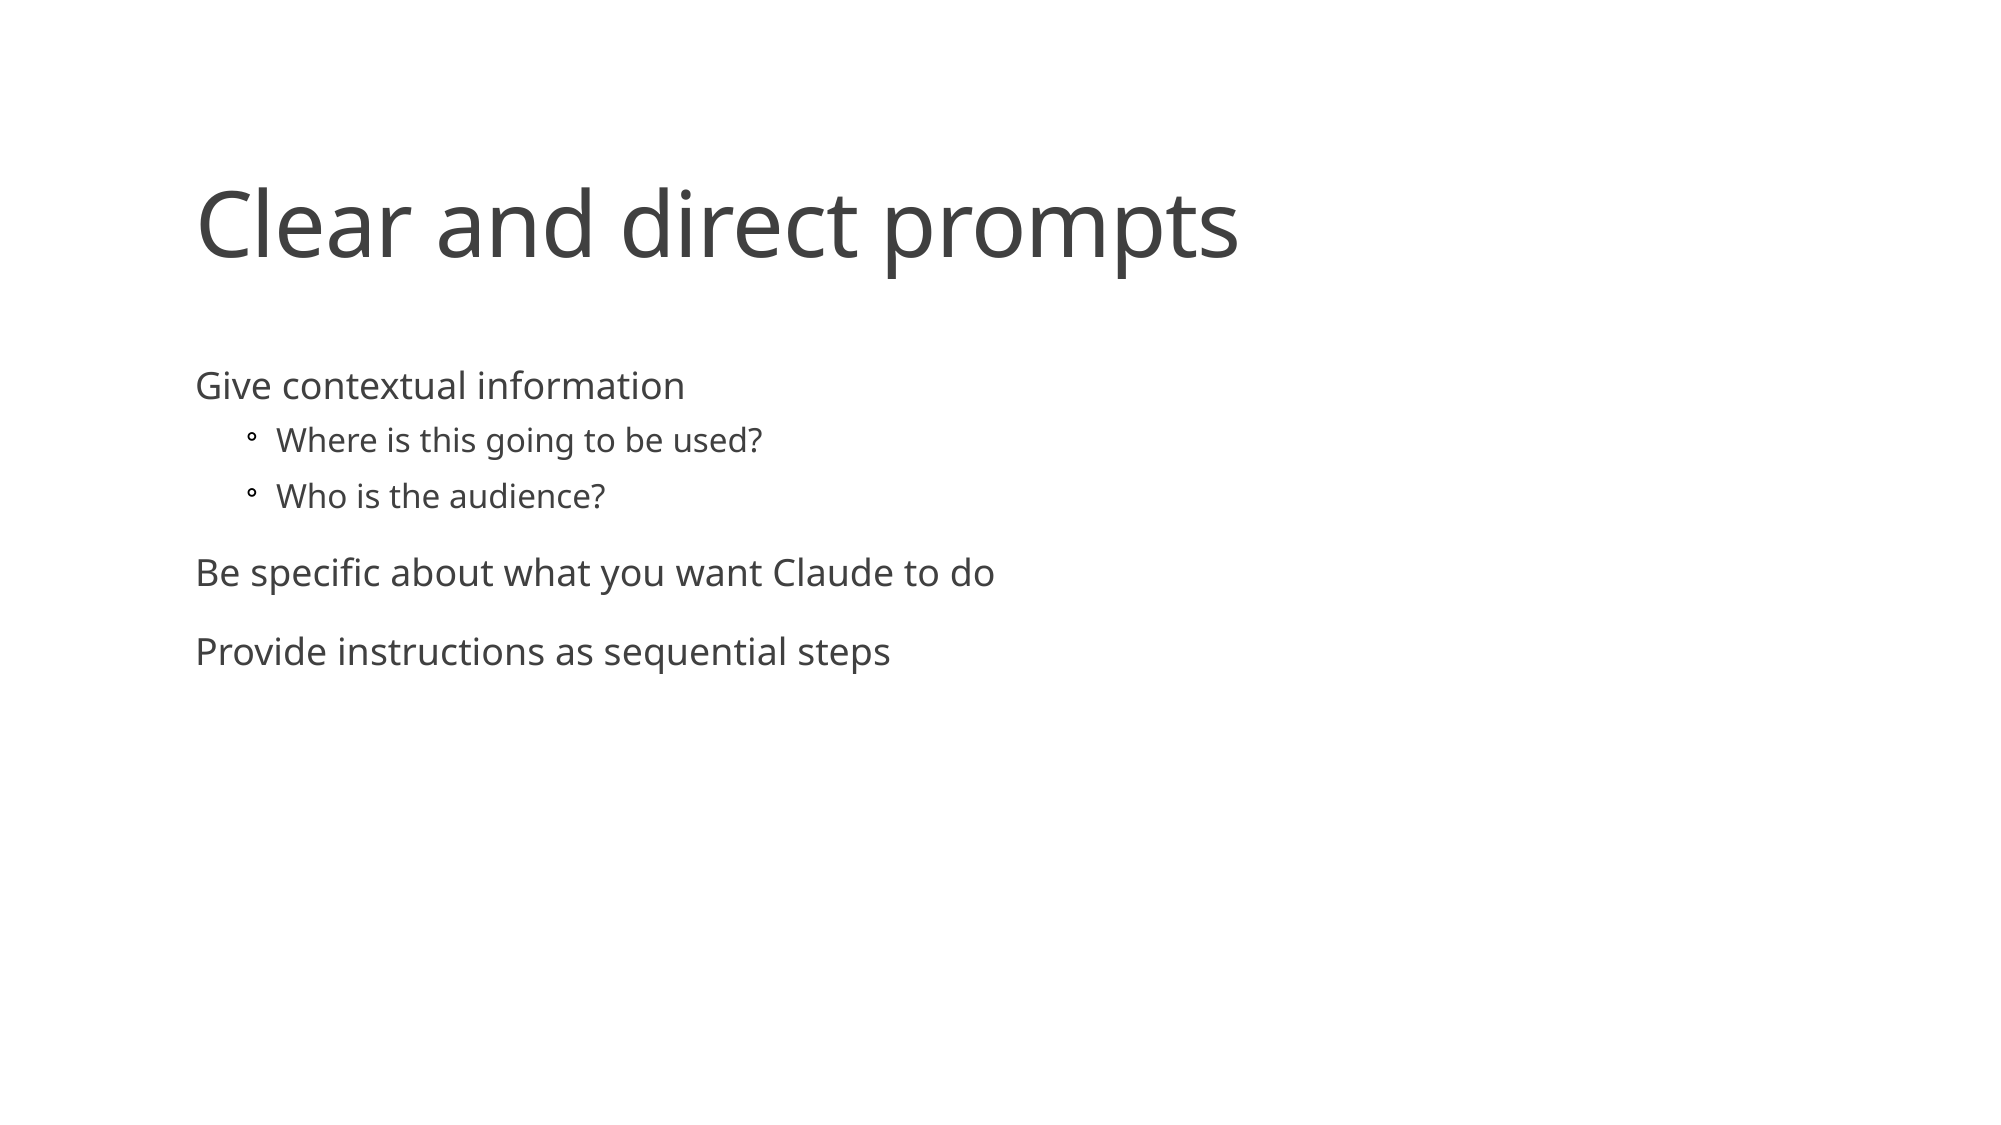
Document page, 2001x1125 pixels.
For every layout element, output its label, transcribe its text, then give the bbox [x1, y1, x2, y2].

list Give contextual information Where is this going to be used? Who is the audience? Be specific about what you want Claude to do Provide instructions as sequential steps [180, 345, 1831, 963]
title Clear and direct prompts [180, 47, 1831, 286]
